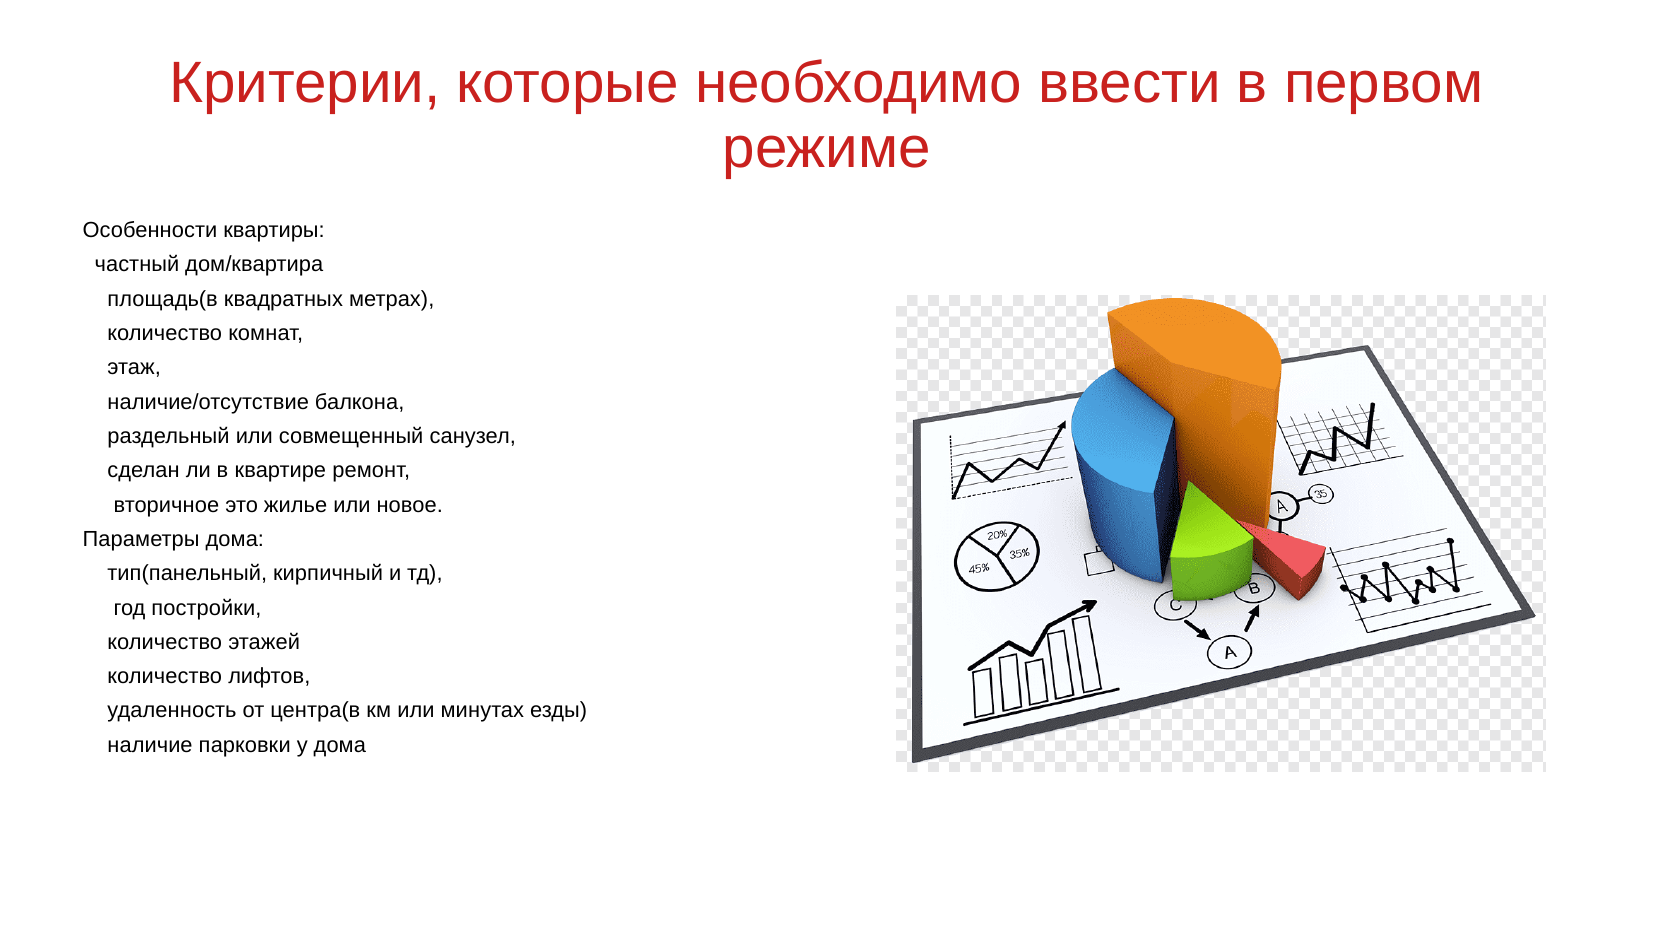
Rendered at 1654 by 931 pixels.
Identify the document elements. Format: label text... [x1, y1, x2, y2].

picture [896, 295, 1546, 772]
title Критерии, которые необходимо ввести в первом режиме [82, 37, 1571, 193]
list Особенности квартиры: частный дом/квартира площадь(в квадратных метрах), количество комнат, этаж, наличие/отсутствие балкона, раздельный или совмещенный санузел, сделан ли в квартире ремонт, вторичное это жилье или новое. Параметры дома: тип(панельный, кирпичный и тд), год постройки, количество этажей количество лифтов, удаленность от центра(в км или минутах езды) наличие парковки у дома [82, 217, 827, 758]
